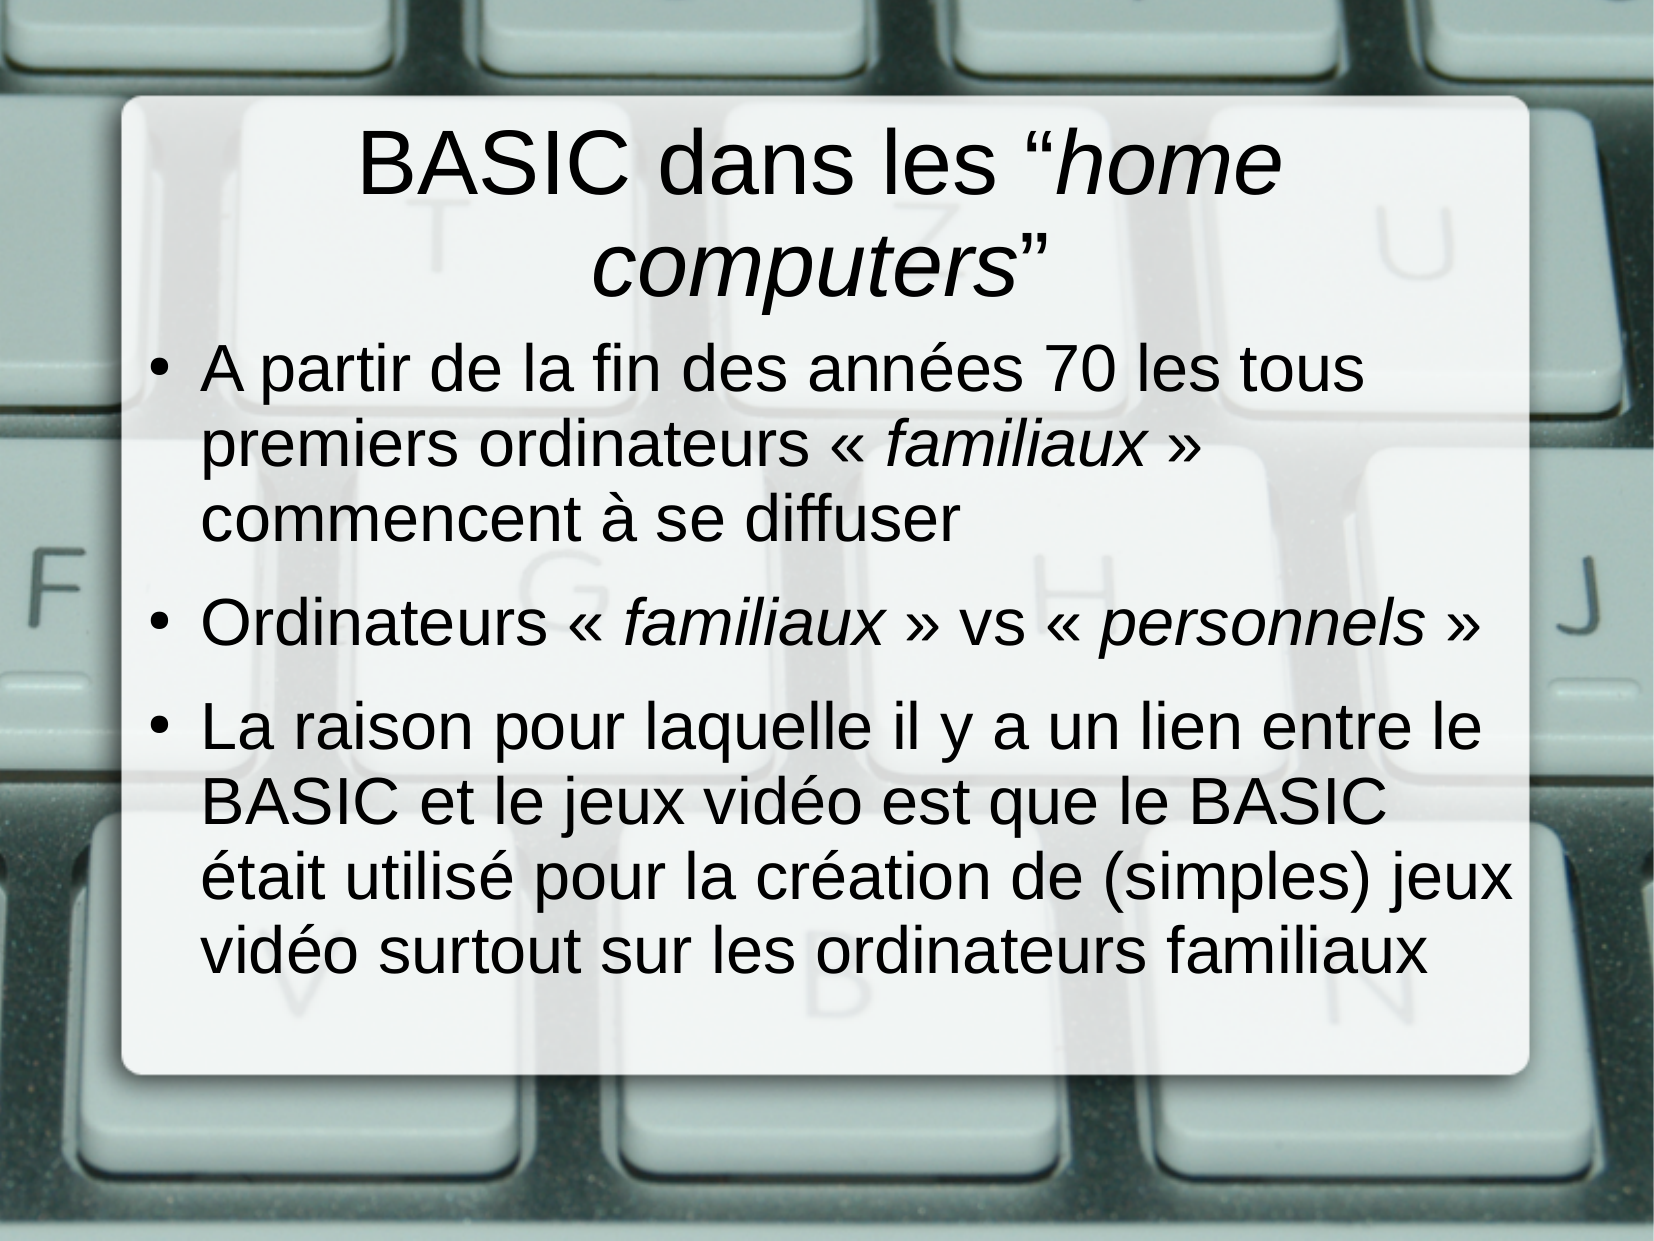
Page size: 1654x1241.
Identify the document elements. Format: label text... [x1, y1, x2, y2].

picture [0, 0, 1654, 1241]
title BASIC dans les “home computers” [135, 110, 1506, 318]
list A partir de la fin des années 70 les tous premiers ordinateurs « familiaux » commencent à se diffuser Ordinateurs « familiaux » vs « personnels » La raison pour laquelle il y a un lien entre le BASIC et le jeux vidéo est que le BASIC était utilisé pour la création de (simples) jeux vidéo surtout sur les ordinateurs familiaux [129, 331, 1524, 1138]
